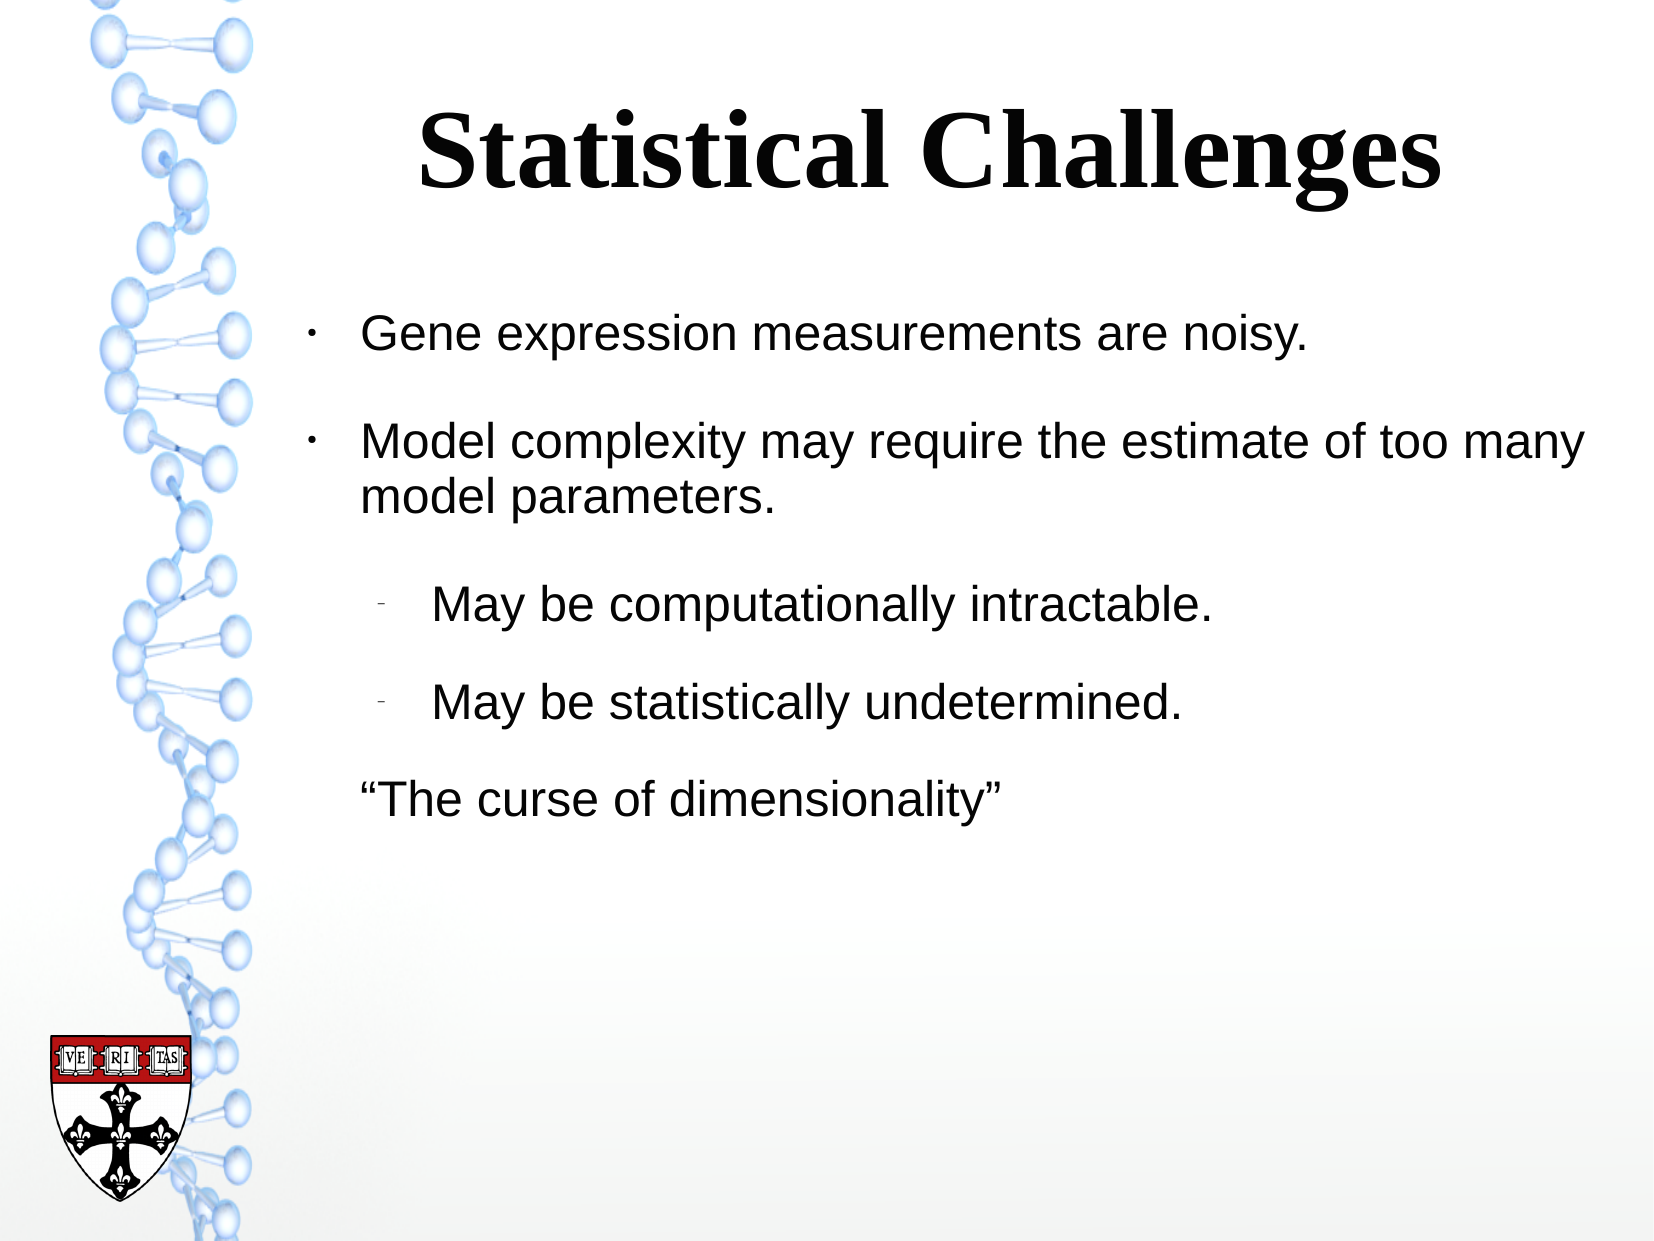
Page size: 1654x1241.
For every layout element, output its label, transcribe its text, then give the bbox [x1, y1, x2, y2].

title Statistical Challenges [265, 47, 1595, 252]
list Gene expression measurements are noisy. Model complexity may require the estimate of too many model parameters. May be computationally intractable. May be statistically undetermined. “The curse of dimensionality” [289, 305, 1619, 1025]
picture [0, 0, 1654, 1241]
